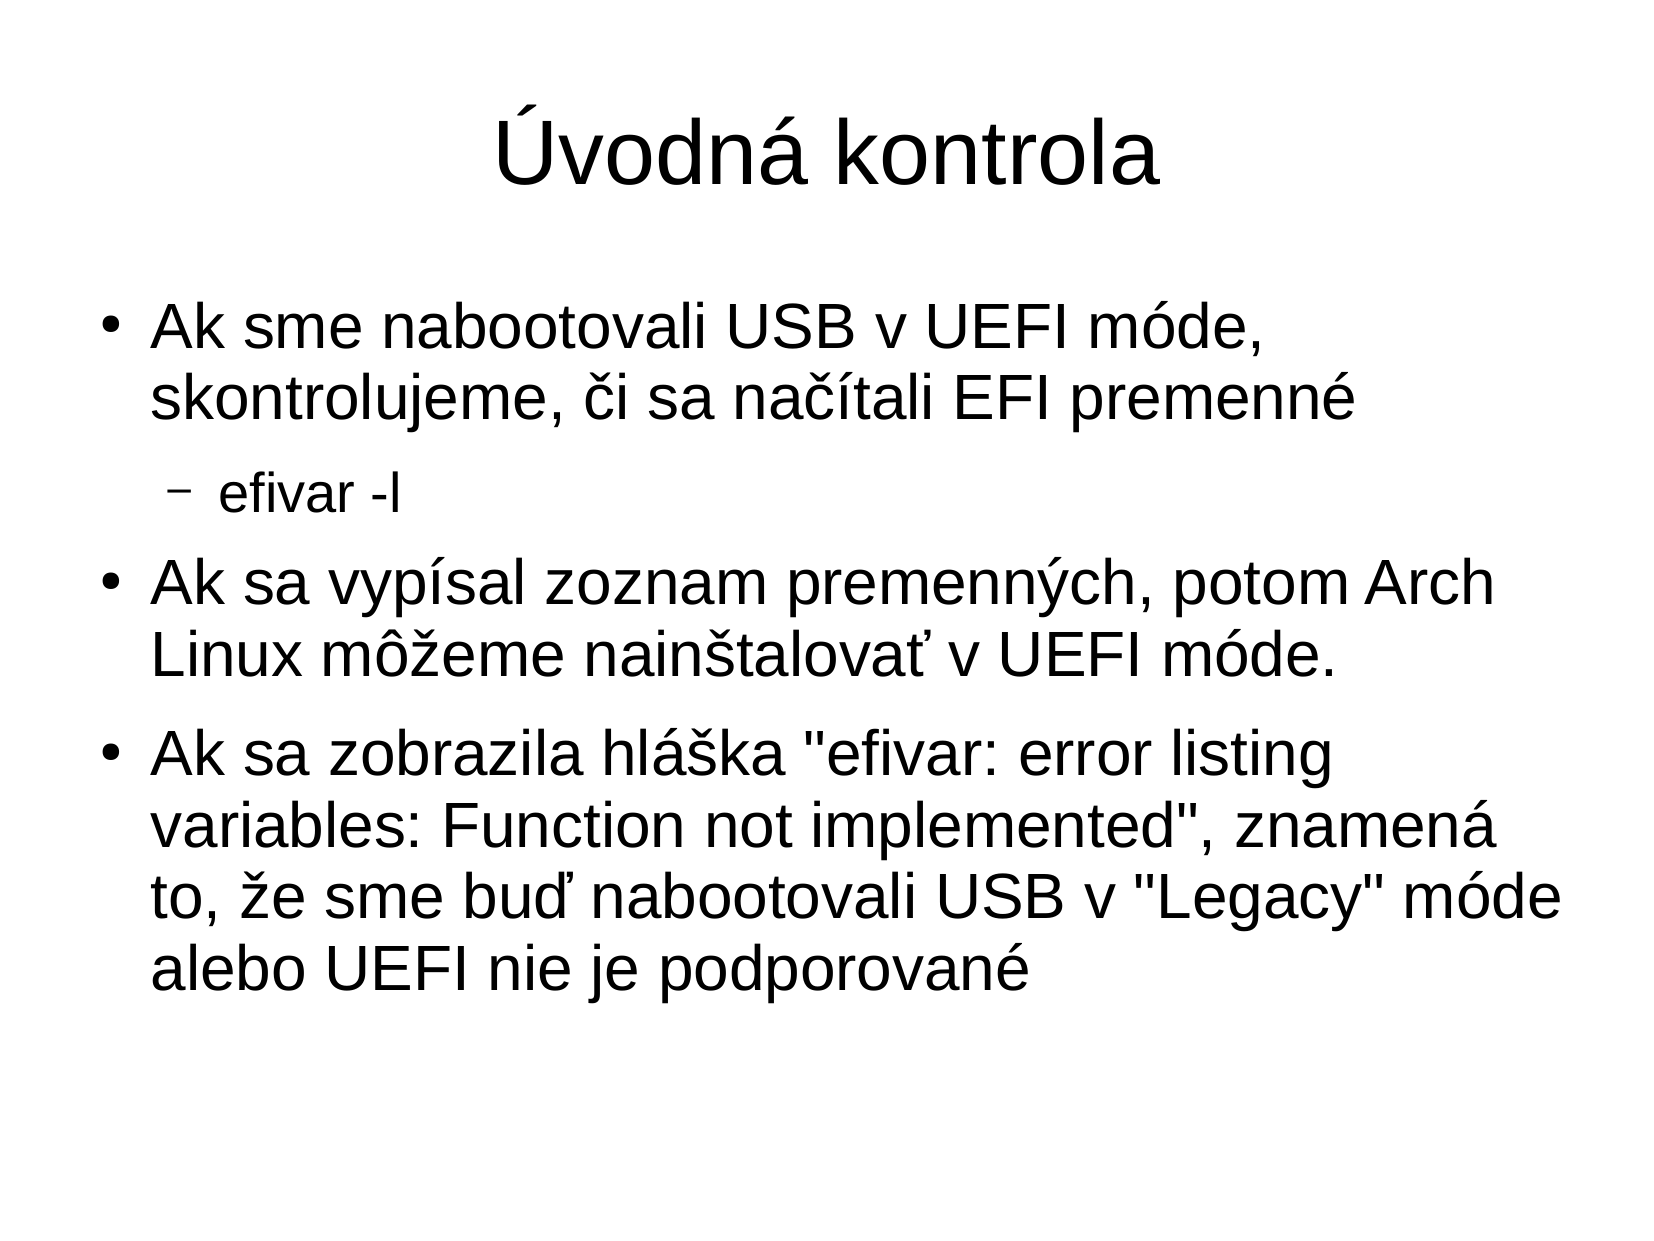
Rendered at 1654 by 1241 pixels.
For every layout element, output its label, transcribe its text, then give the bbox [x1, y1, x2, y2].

title Úvodná kontrola [82, 49, 1571, 257]
list Ak sme nabootovali USB v UEFI móde, skontrolujeme, či sa načítali EFI premenné efivar -l Ak sa vypísal zoznam premenných, potom Arch Linux môžeme nainštalovať v UEFI móde. Ak sa zobrazila hláška "efivar: error listing variables: Function not implemented", znamená to, že sme buď nabootovali USB v "Legacy" móde alebo UEFI nie je podporované [82, 290, 1571, 1010]
